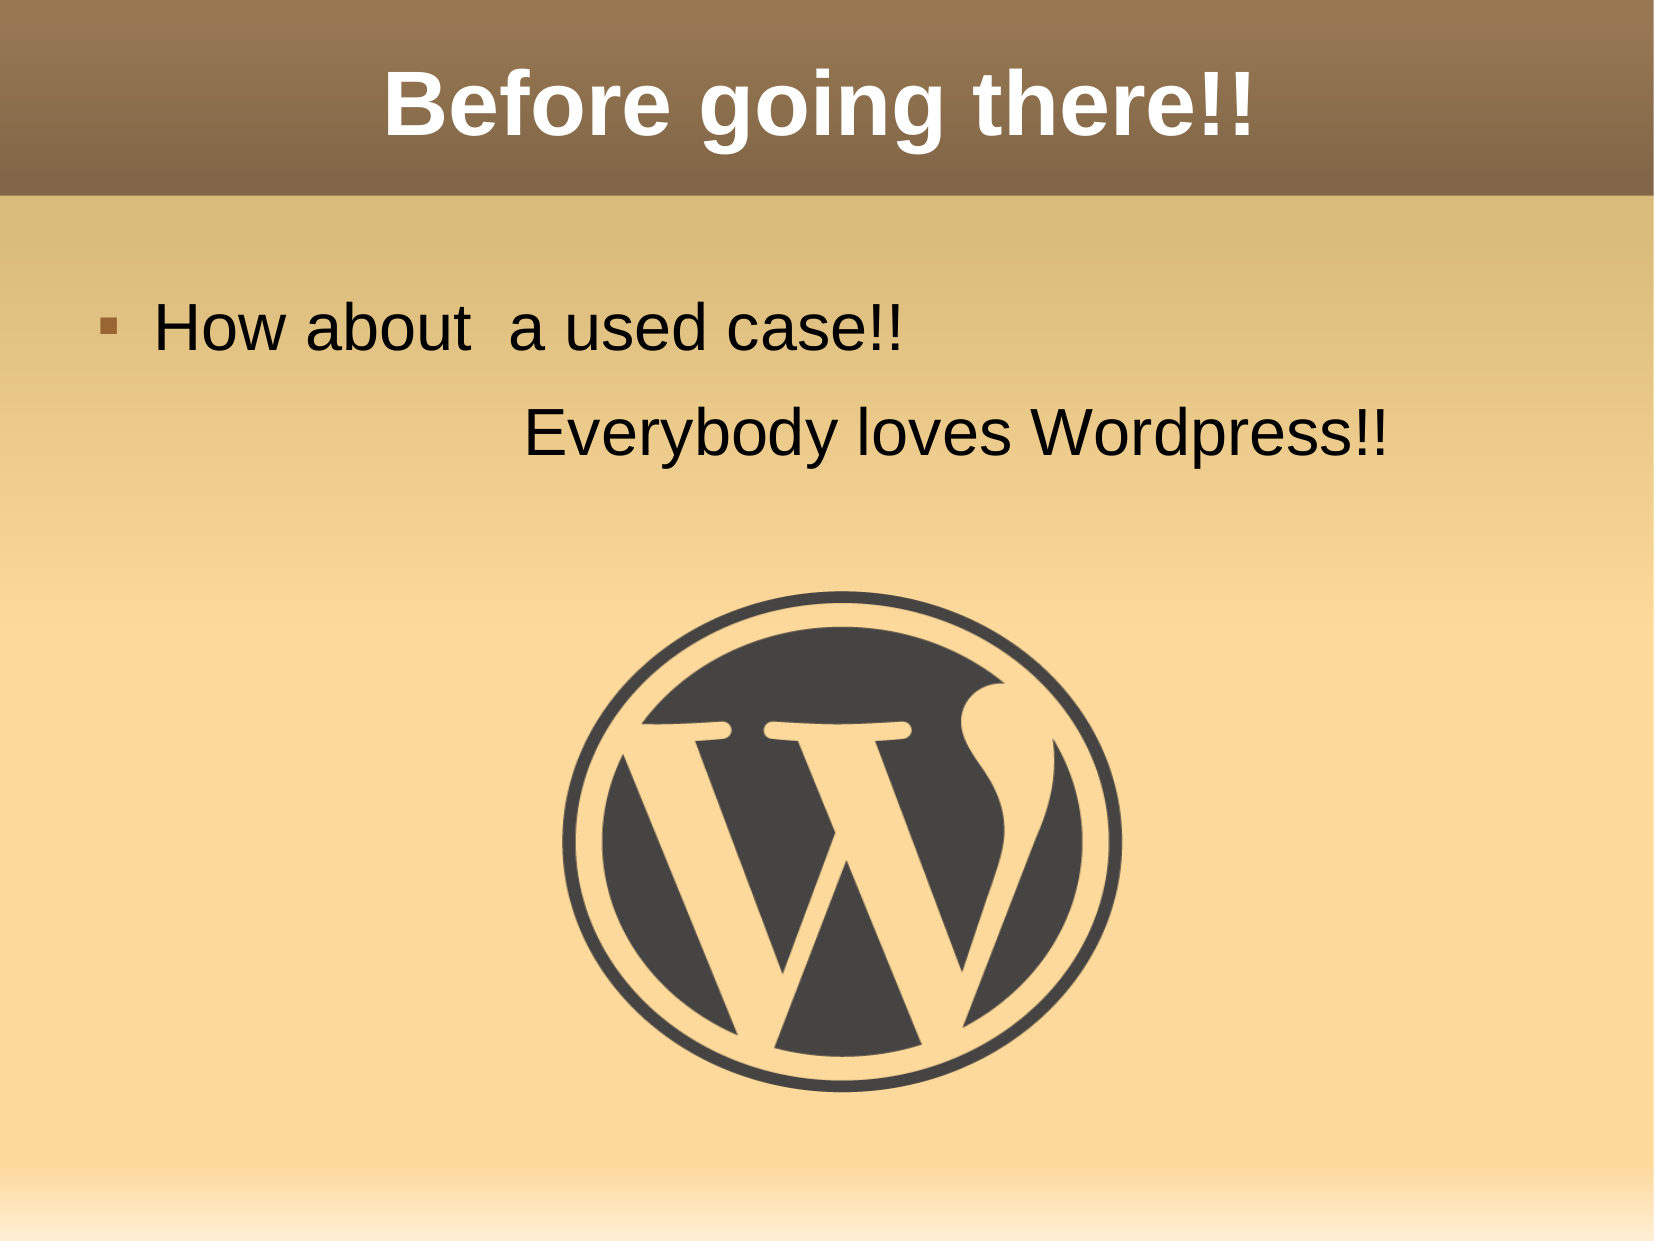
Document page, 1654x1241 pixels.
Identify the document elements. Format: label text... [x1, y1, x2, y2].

picture [0, 0, 1654, 1241]
list How about a used case!! Everybody loves Wordpress!! [82, 290, 1571, 1094]
title Before going there!! [76, 7, 1565, 200]
